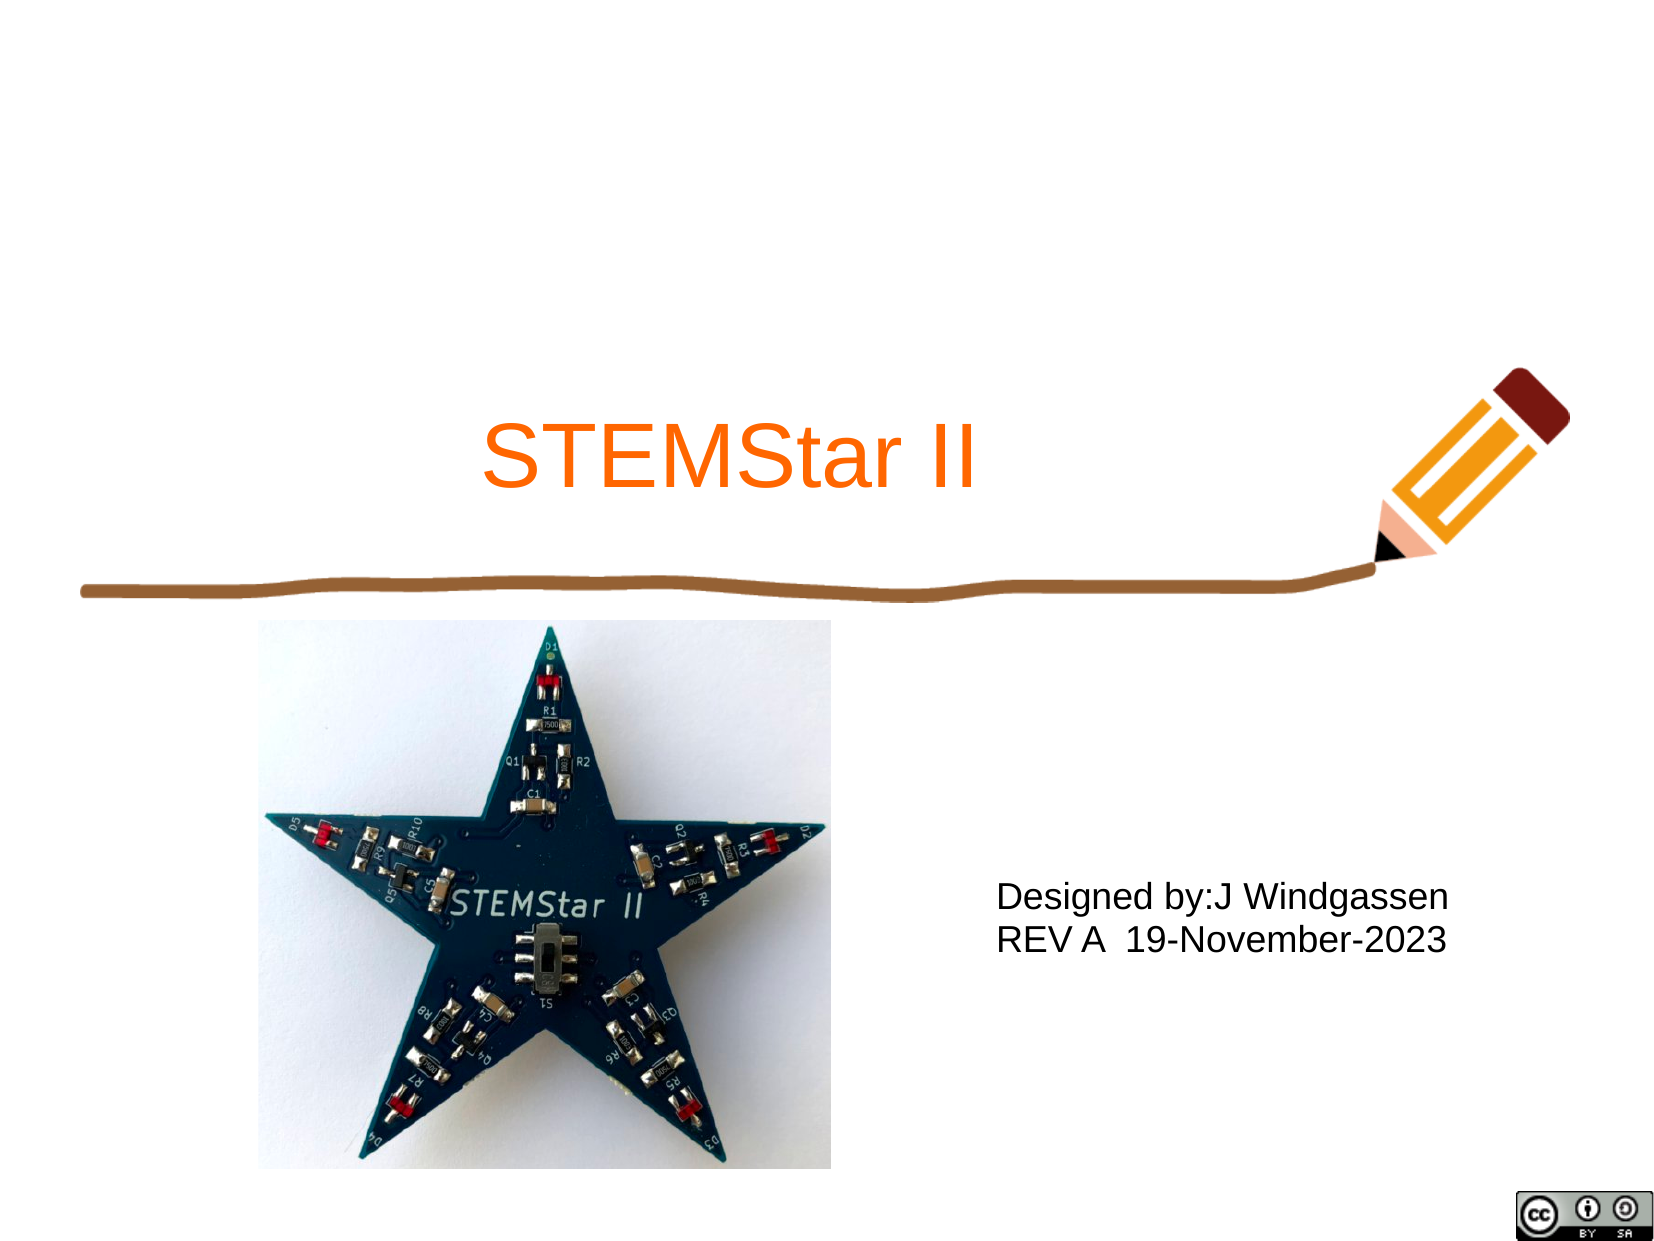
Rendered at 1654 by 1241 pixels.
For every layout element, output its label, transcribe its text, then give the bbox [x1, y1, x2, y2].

picture [1516, 1191, 1654, 1241]
picture [80, 367, 1570, 603]
picture [258, 620, 831, 1169]
text_box Designed by:J Windgassen REV A 19-November-2023 [981, 868, 1522, 968]
title STEMStar II [82, 352, 1379, 560]
